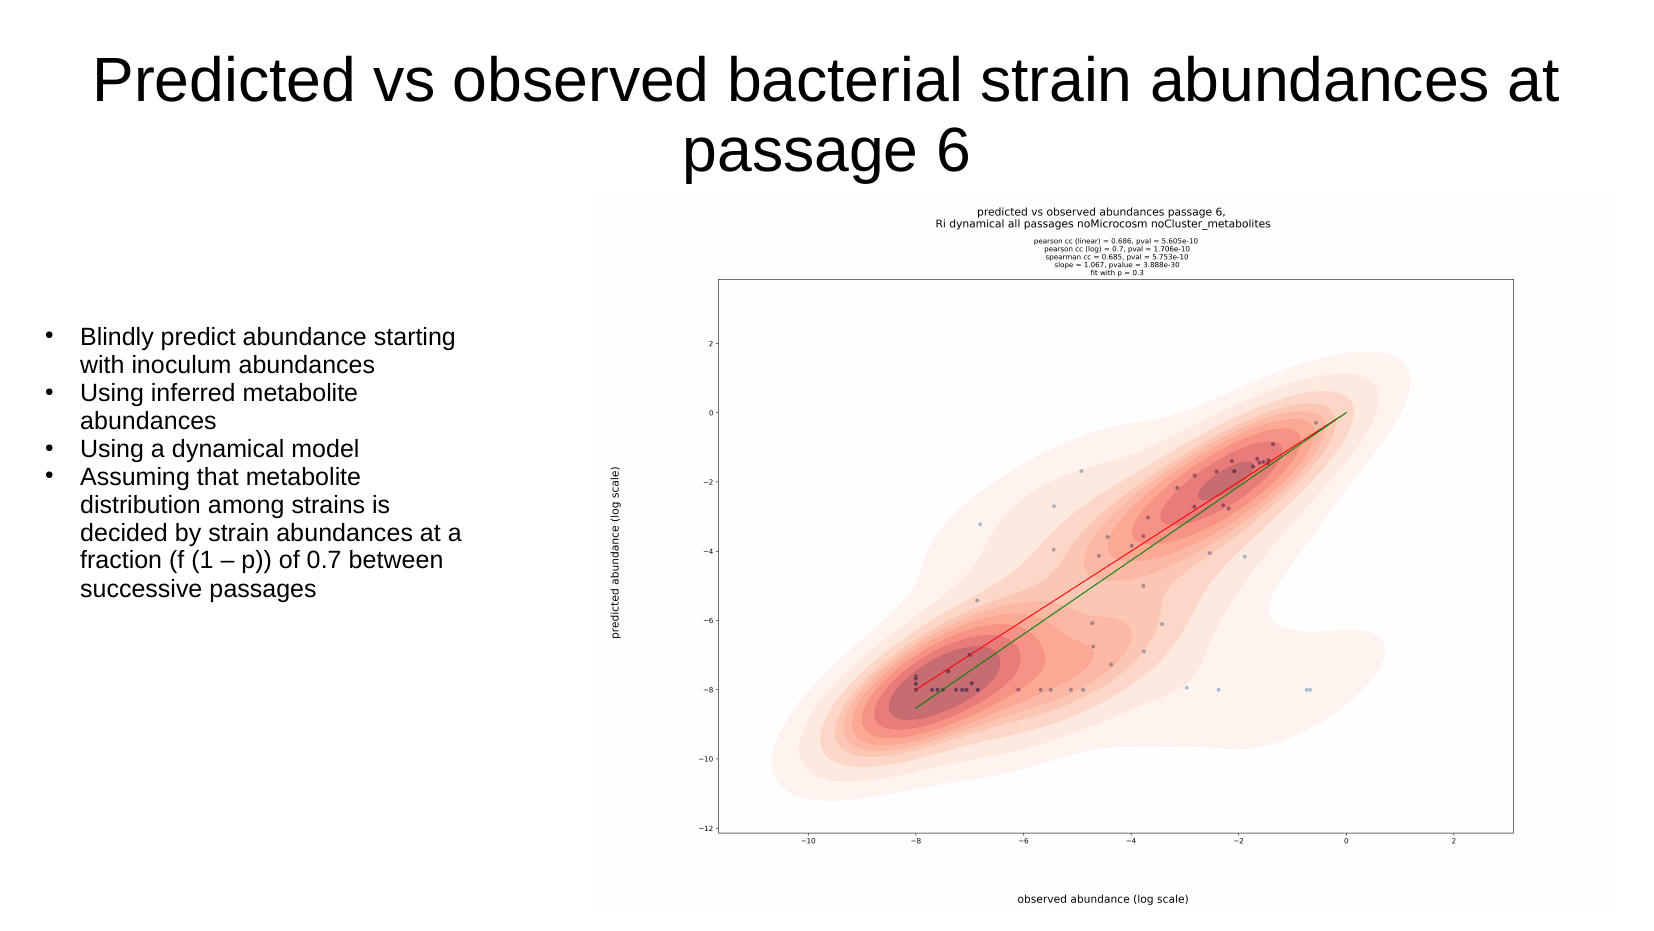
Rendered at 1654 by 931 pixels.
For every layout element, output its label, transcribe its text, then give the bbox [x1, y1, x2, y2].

text_box Blindly predict abundance starting with inoculum abundances Using inferred metabolite abundances Using a dynamical model Assuming that metabolite distribution among strains is decided by strain abundances at a fraction (f (1 – p)) of 0.7 between successive passages [30, 315, 491, 661]
picture [590, 193, 1616, 912]
title Predicted vs observed bacterial strain abundances at passage 6 [82, 37, 1571, 193]
